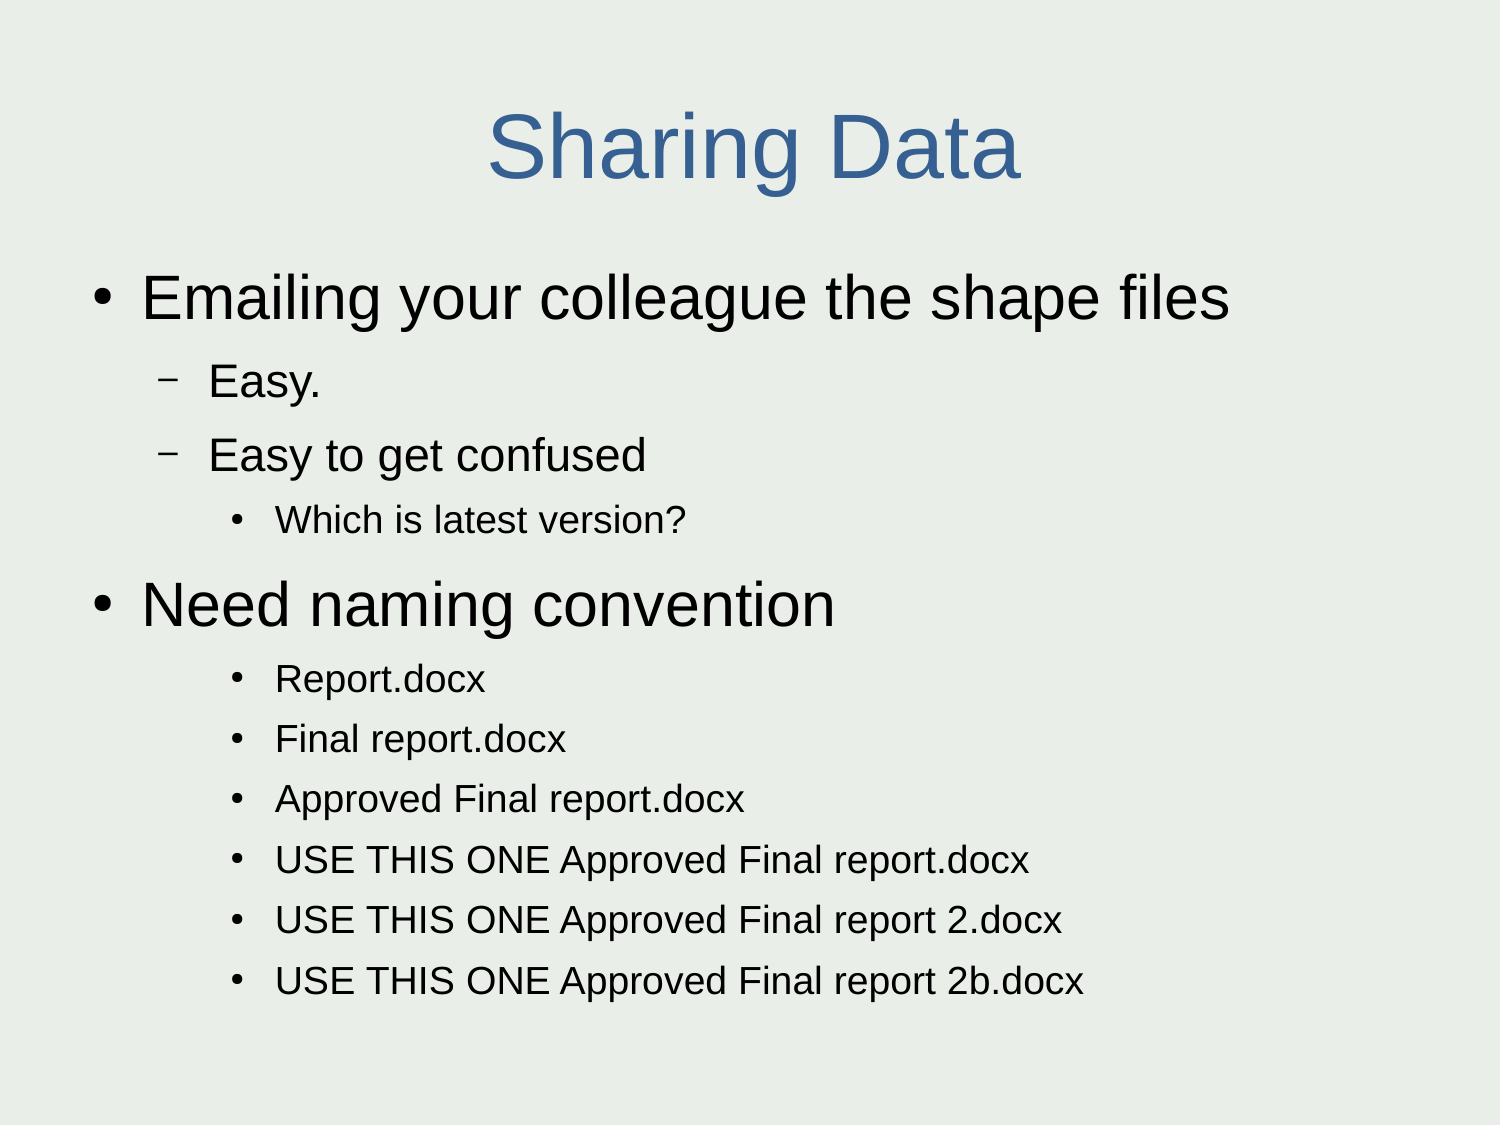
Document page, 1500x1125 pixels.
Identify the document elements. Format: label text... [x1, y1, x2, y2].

list Emailing your colleague the shape files Easy. Easy to get confused Which is latest version? Need naming convention Report.docx Final report.docx Approved Final report.docx USE THIS ONE Approved Final report.docx USE THIS ONE Approved Final report 2.docx USE THIS ONE Approved Final report 2b.docx [75, 262, 1425, 1005]
title Sharing Data [79, 92, 1430, 201]
